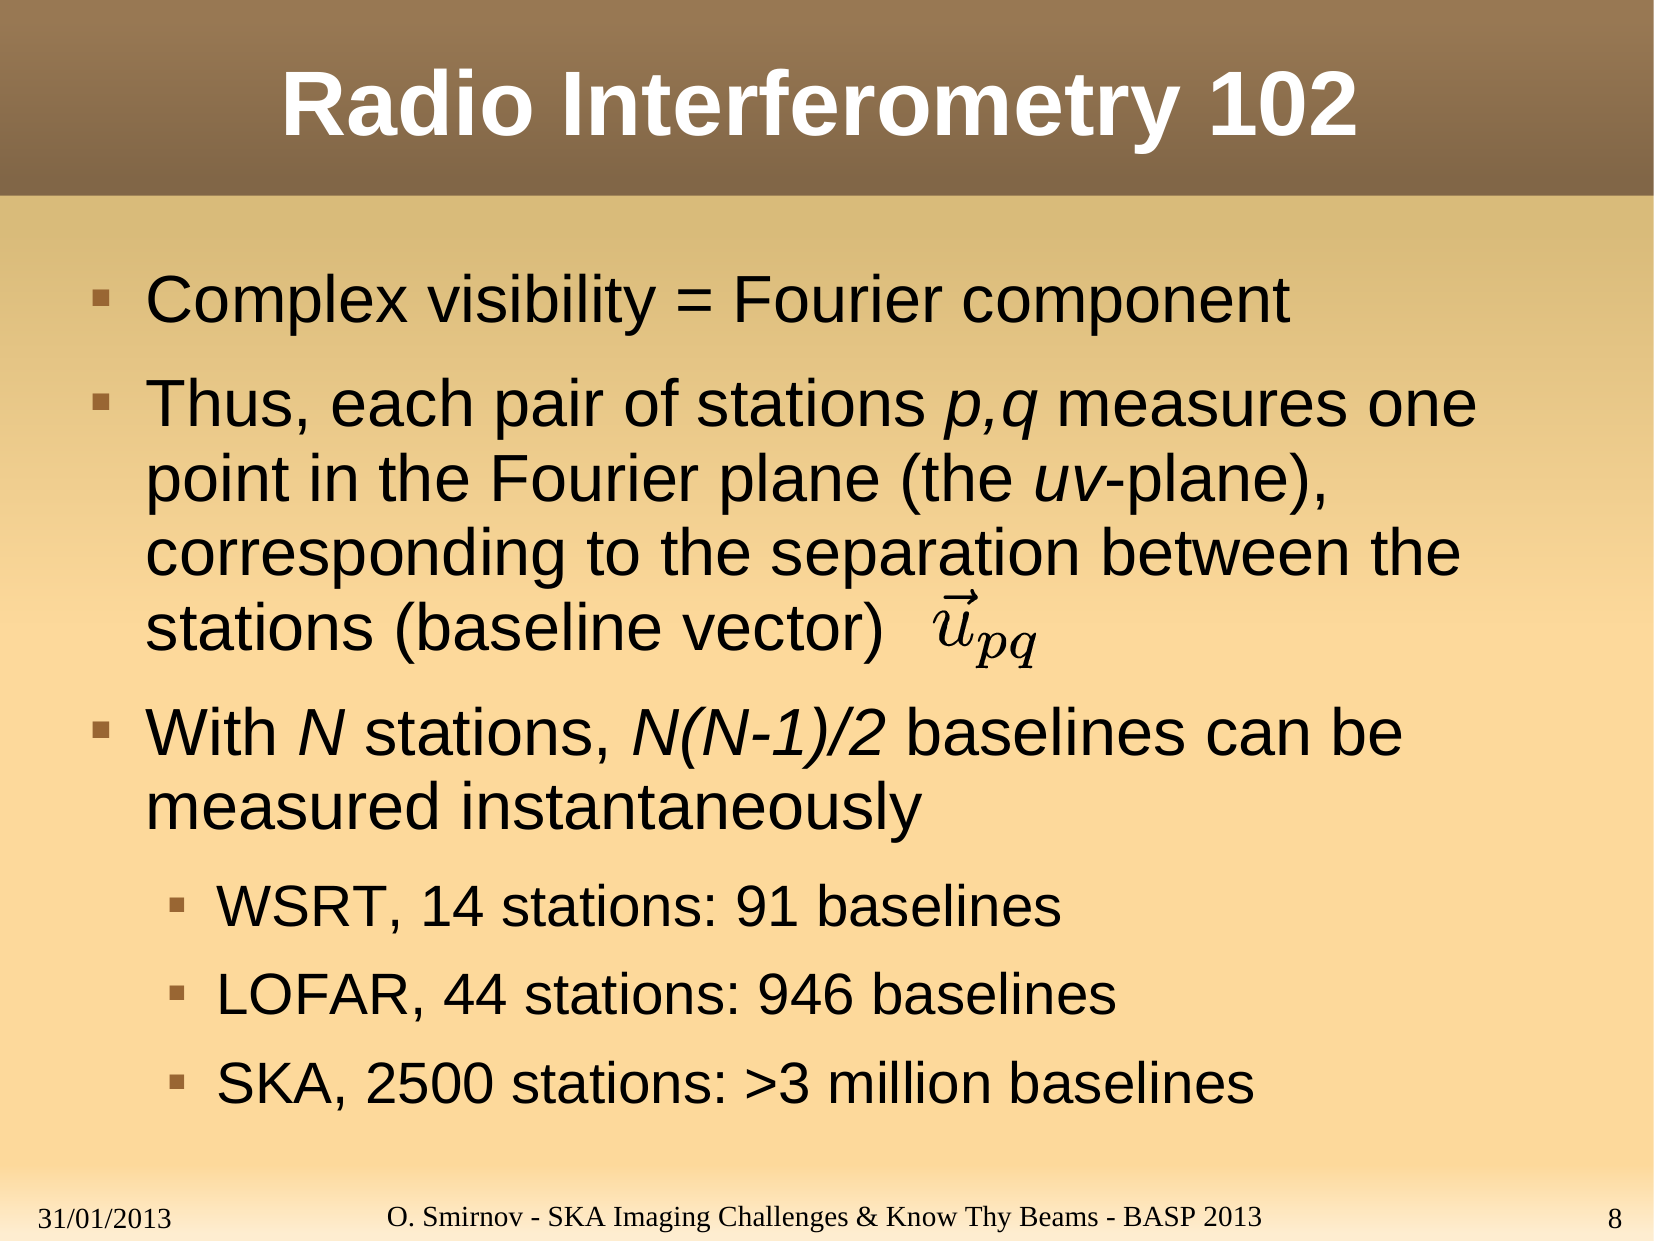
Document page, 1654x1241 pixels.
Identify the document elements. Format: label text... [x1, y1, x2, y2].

list Complex visibility = Fourier component Thus, each pair of stations p,q measures one point in the Fourier plane (the uv-plane), corresponding to the separation between the stations (baseline vector) With N stations, N(N-1)/2 baselines can be measured instantaneously WSRT, 14 stations: 91 baselines LOFAR, 44 stations: 946 baselines SKA, 2500 stations: >3 million baselines [75, 261, 1564, 1116]
title Radio Interferometry 102 [76, 0, 1565, 208]
picture [0, 0, 1654, 1241]
